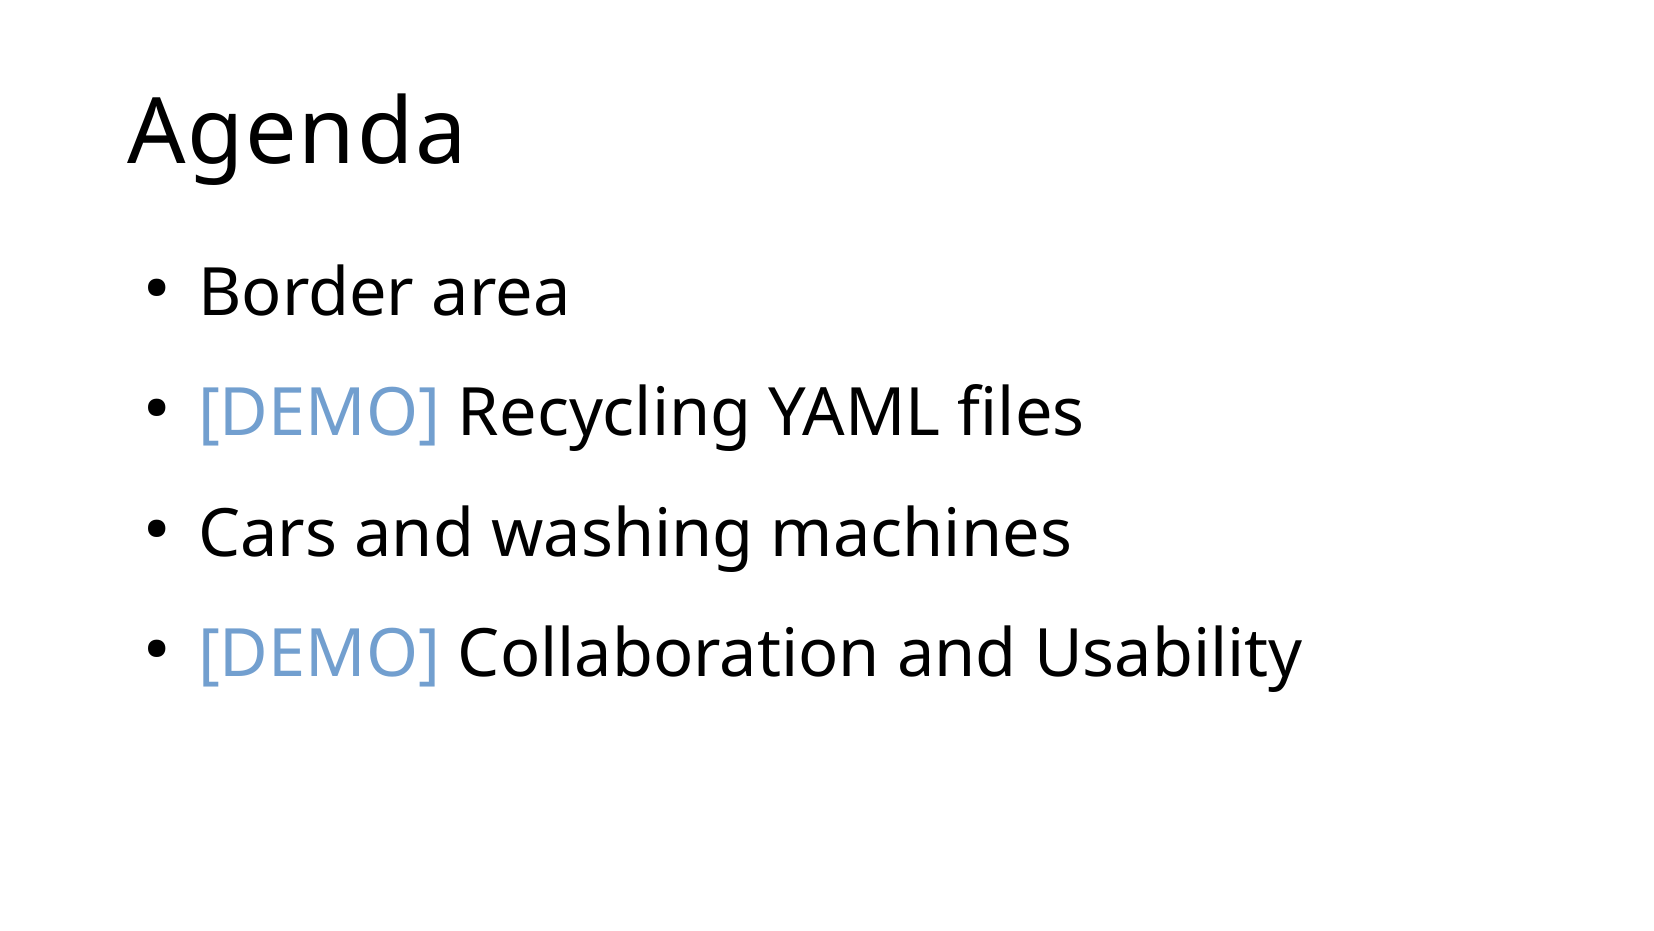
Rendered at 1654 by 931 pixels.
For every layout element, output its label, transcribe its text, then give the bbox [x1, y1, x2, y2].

title Agenda [127, 69, 1654, 187]
list Border area [DEMO] Recycling YAML files Cars and washing machines [DEMO] Collaboration and Usability [127, 244, 1527, 784]
